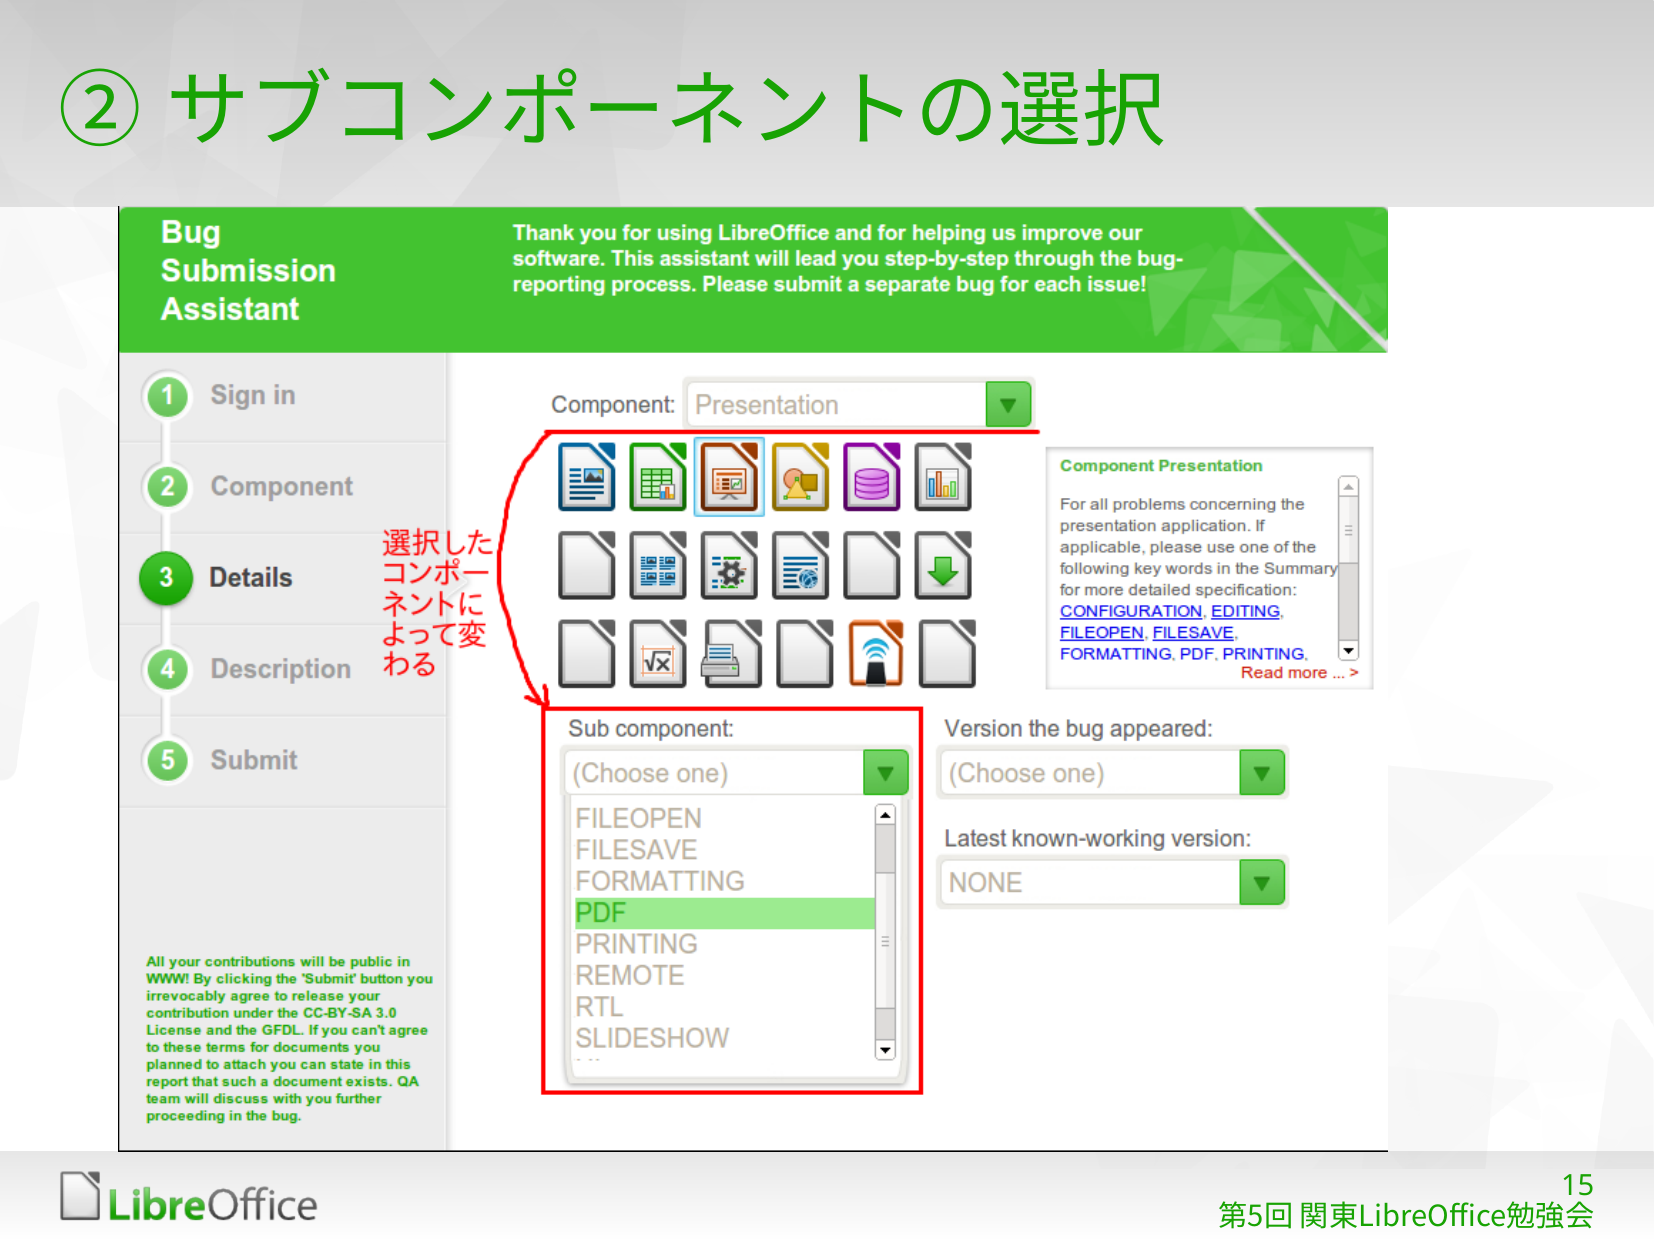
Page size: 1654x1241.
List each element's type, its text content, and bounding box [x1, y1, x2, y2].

title ②サブコンポーネントの選択 [59, 29, 1595, 178]
picture [0, 0, 1654, 1240]
